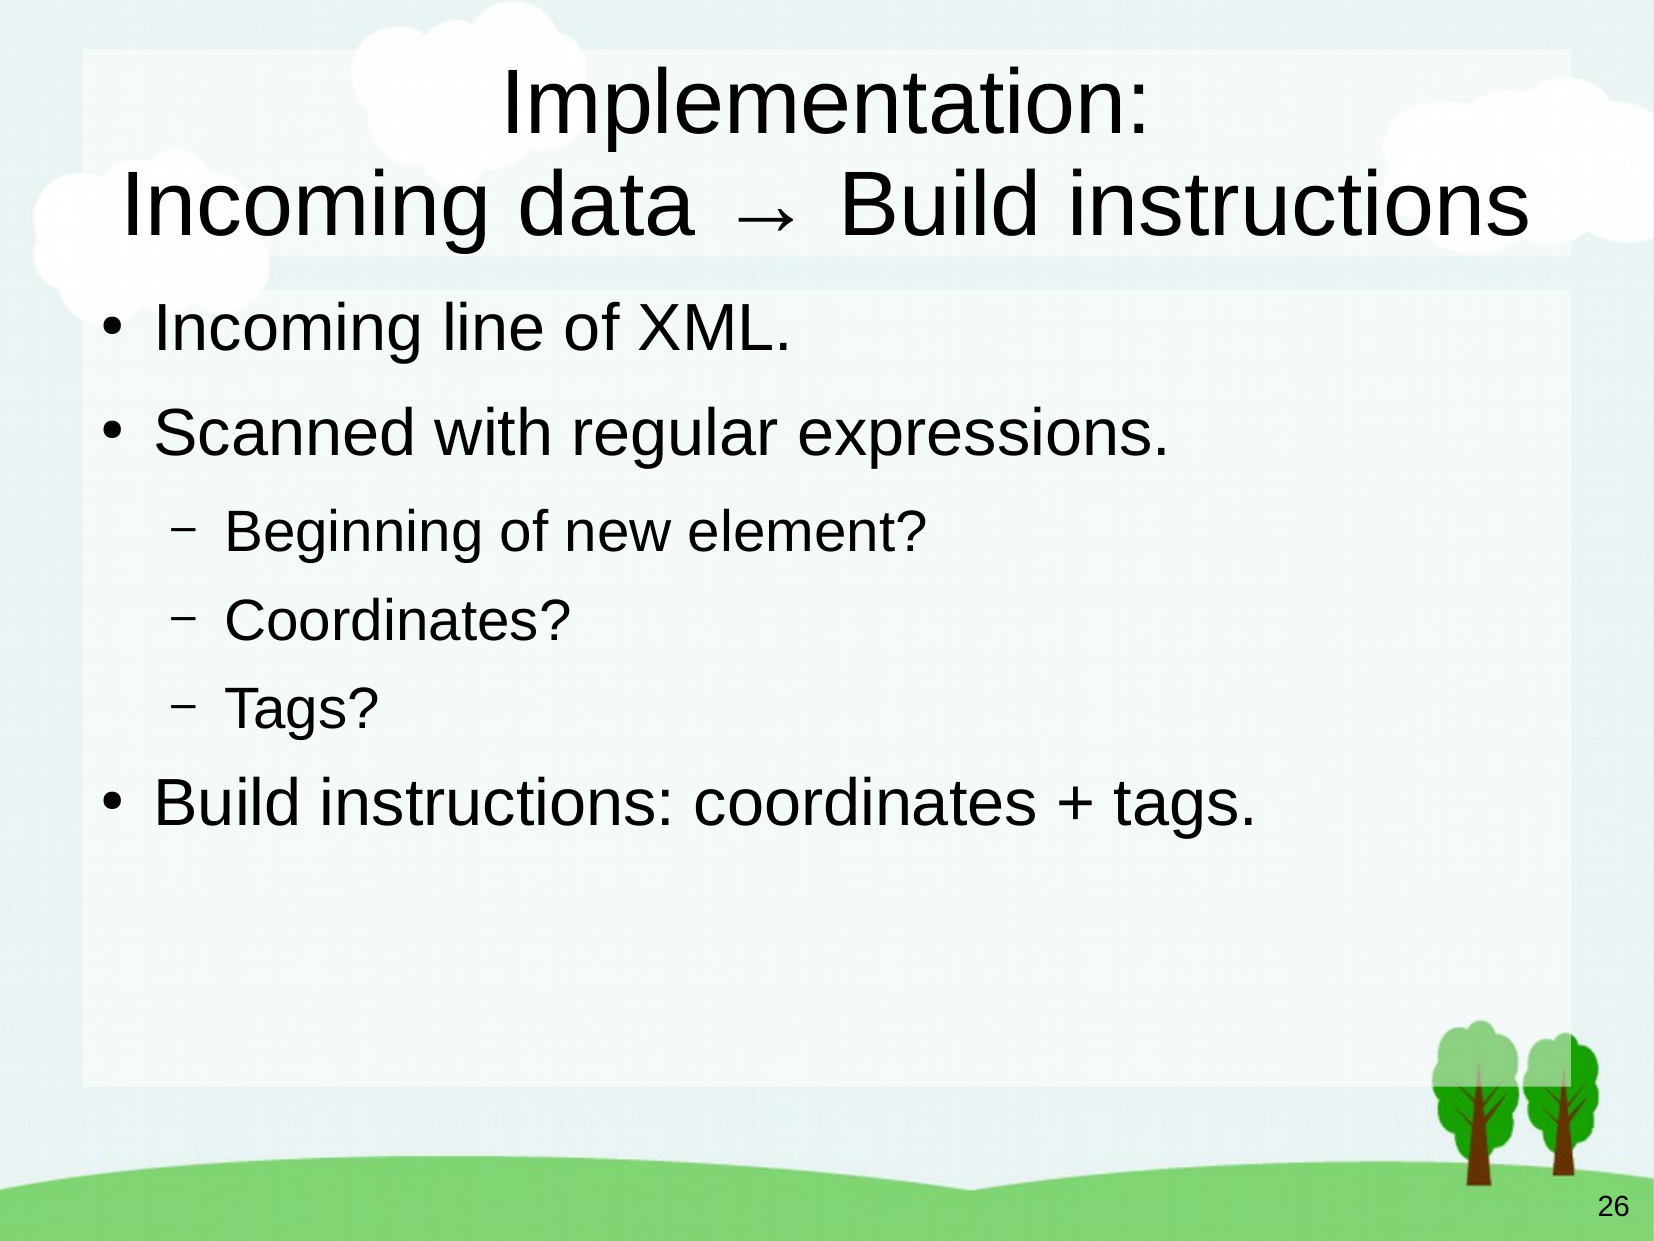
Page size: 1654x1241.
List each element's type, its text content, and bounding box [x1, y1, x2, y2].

picture [0, 0, 1654, 1241]
title Implementation: Incoming data → Build instructions [82, 49, 1571, 257]
list Incoming line of XML. Scanned with regular expressions. Beginning of new element? Coordinates? Tags? Build instructions: coordinates + tags. [82, 290, 1571, 1087]
